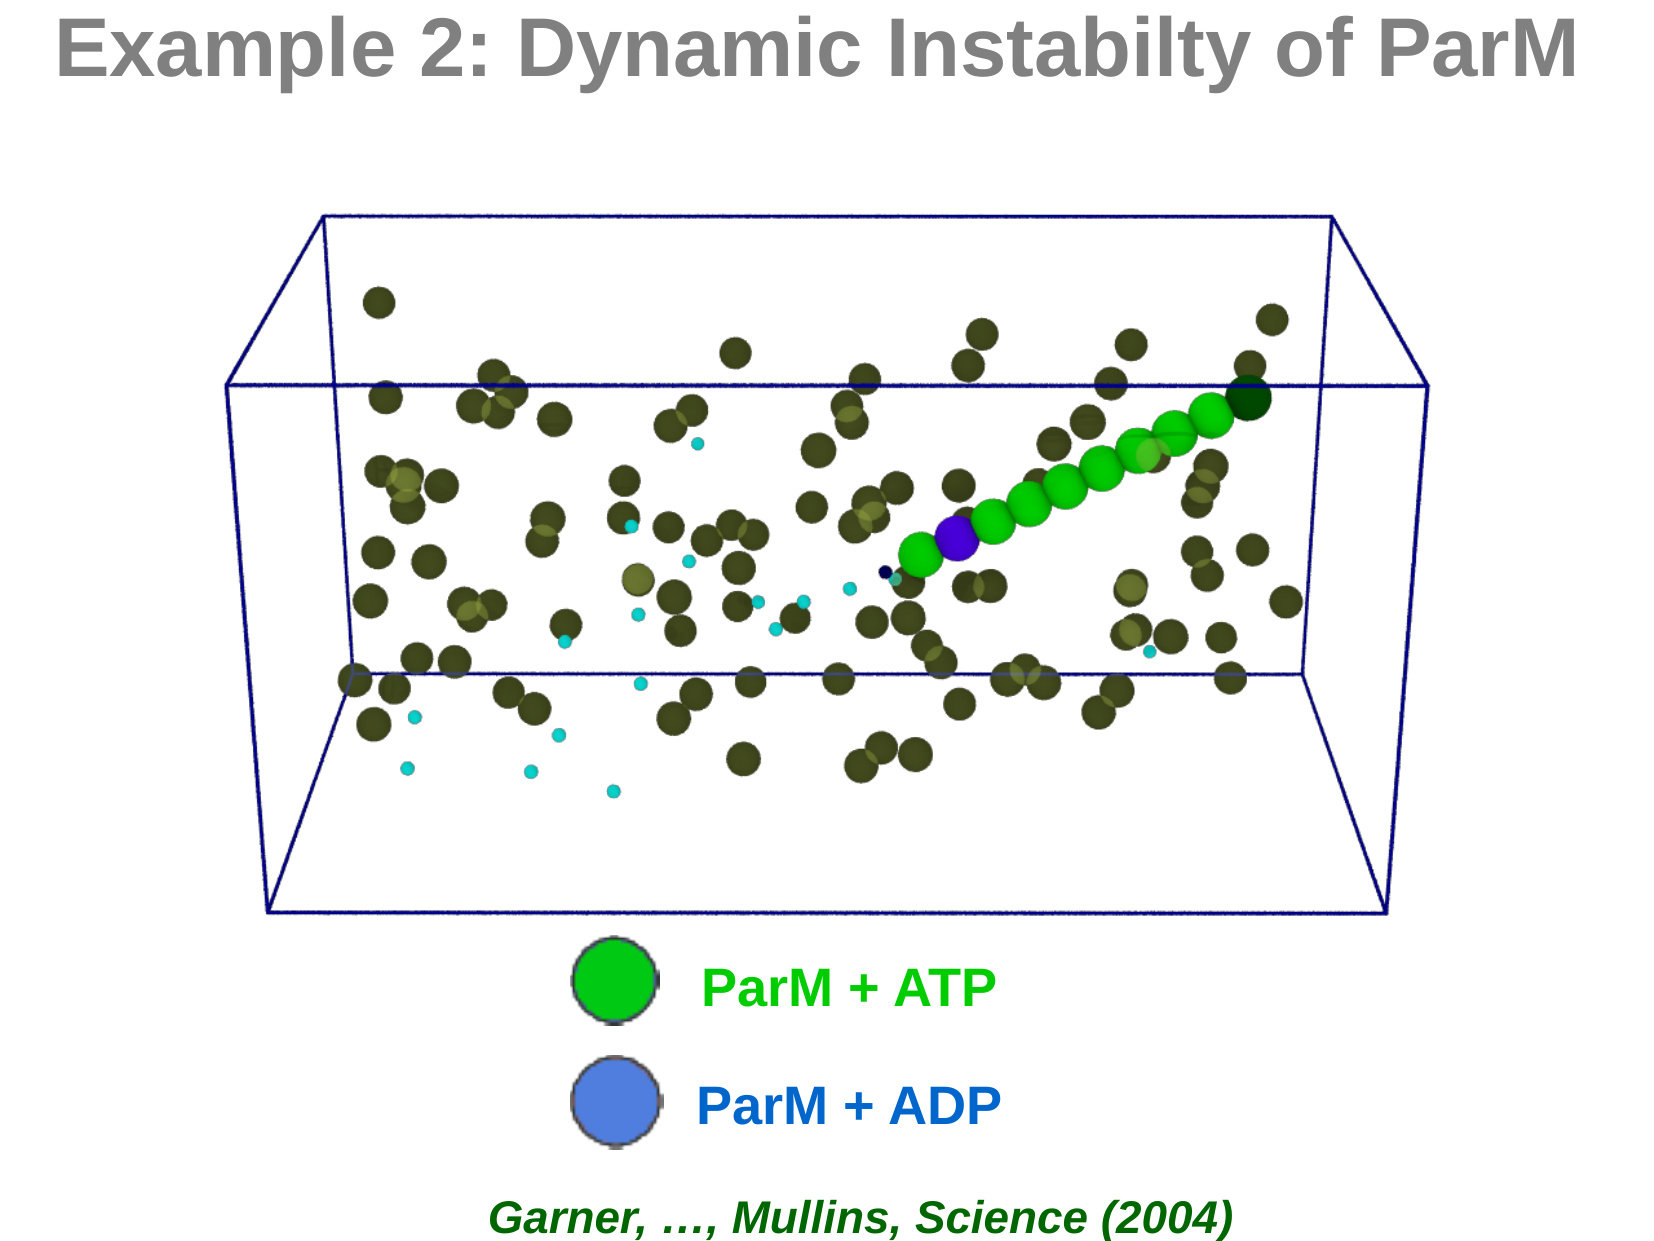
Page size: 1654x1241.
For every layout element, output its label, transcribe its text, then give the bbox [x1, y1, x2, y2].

text_box ParM + ADP [662, 1063, 1038, 1144]
text_box Example 2: Dynamic Instabilty of ParM [0, 0, 1635, 140]
picture [0, 0, 1654, 931]
picture [570, 935, 660, 1026]
picture [570, 1055, 664, 1150]
text_box Garner, …, Mullins, Science (2004) [323, 1154, 1399, 1241]
text_box ParM + ATP [662, 944, 1038, 1025]
